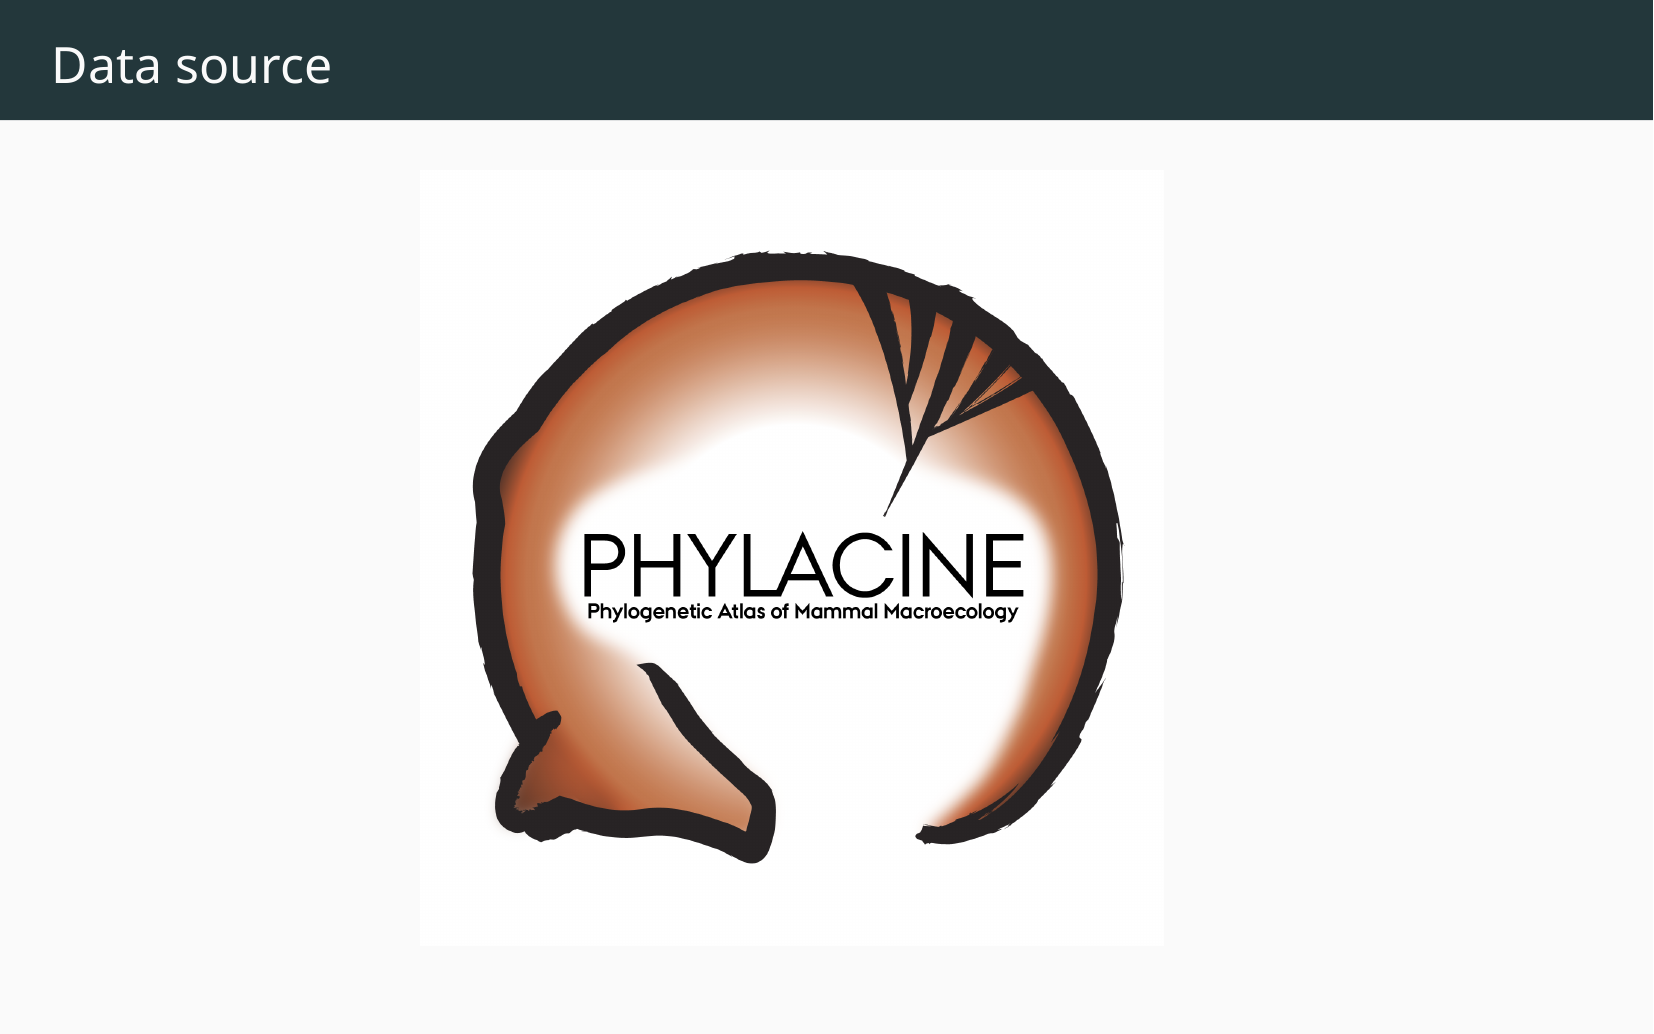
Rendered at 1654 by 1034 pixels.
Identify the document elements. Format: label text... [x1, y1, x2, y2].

text_box [0, 0, 1653, 121]
text_box Data source [51, 30, 1384, 91]
picture [420, 170, 1164, 946]
